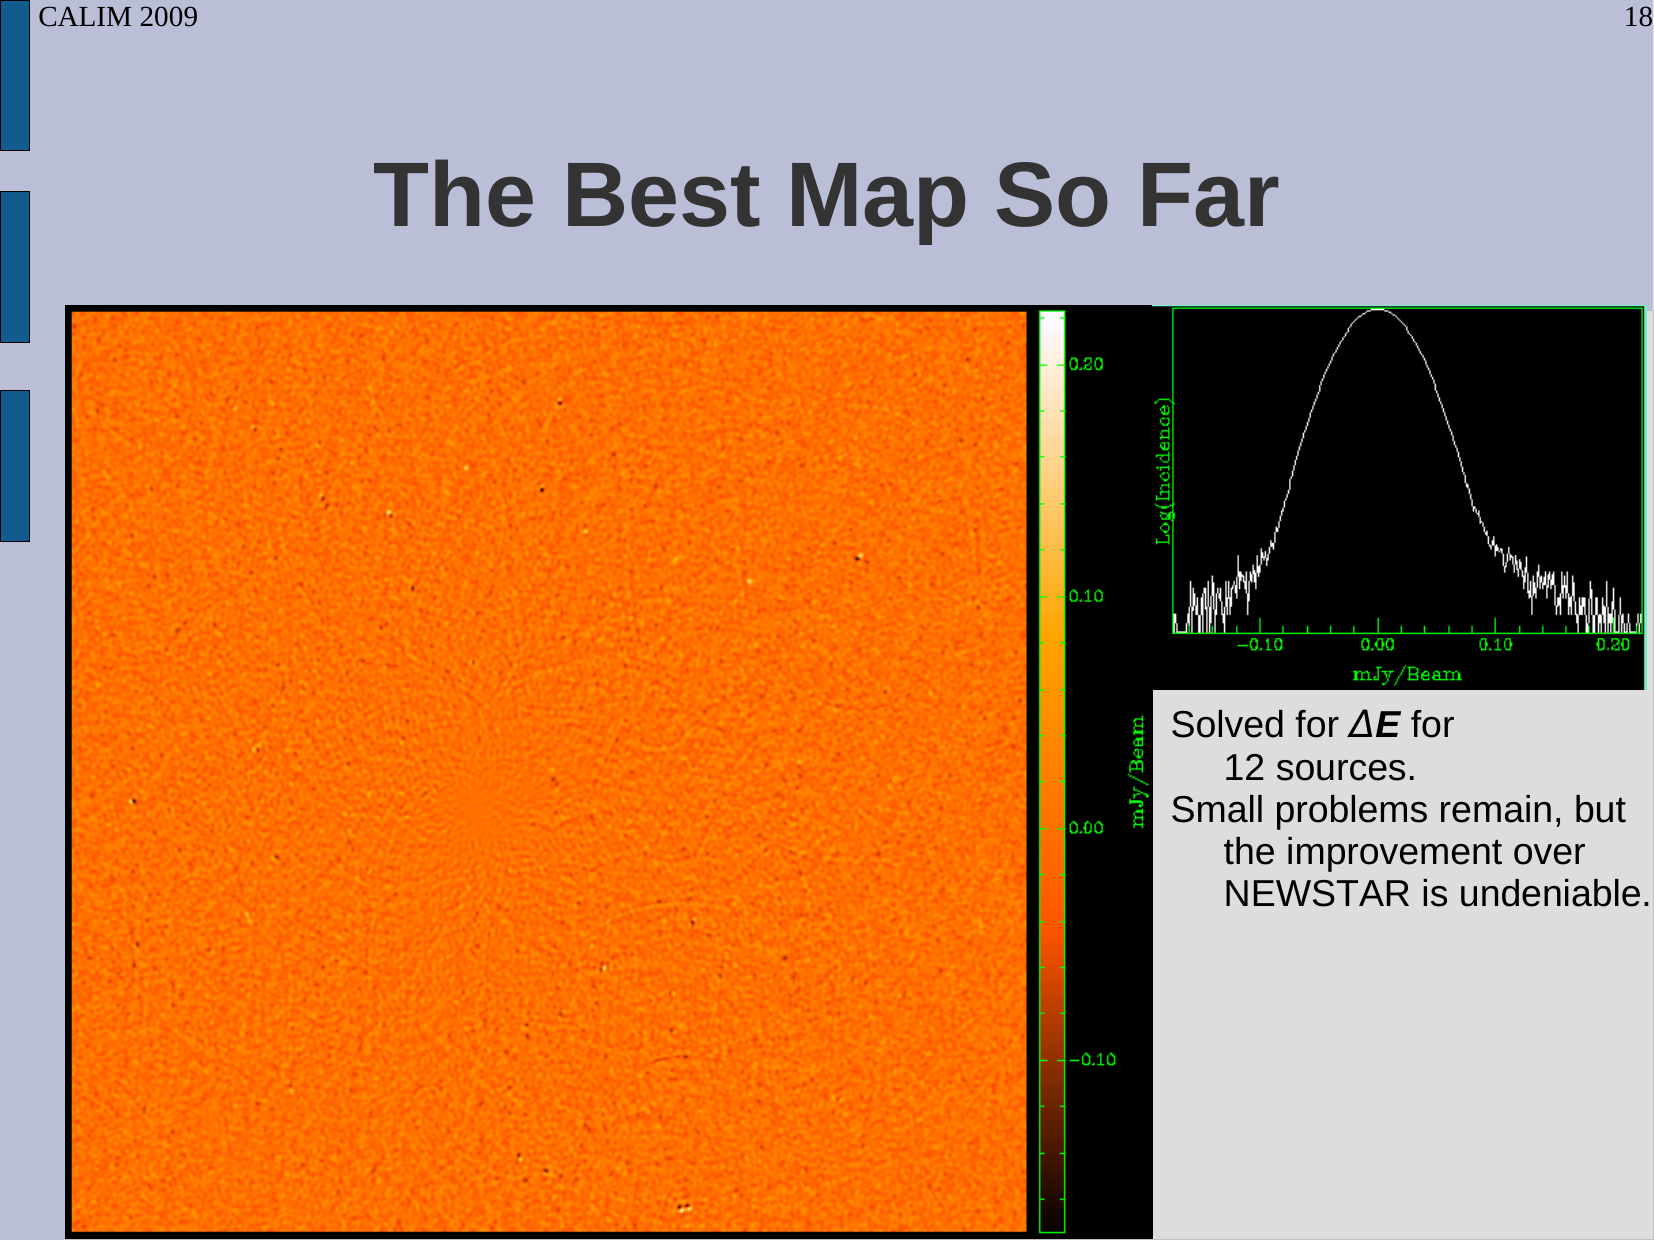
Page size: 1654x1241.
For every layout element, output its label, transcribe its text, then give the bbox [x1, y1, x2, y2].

picture [65, 305, 1647, 1239]
list Solved for ΔE for 12 sources. Small problems remain, but the improvement over NEWSTAR is undeniable. [1152, 703, 1654, 1163]
title The Best Map So Far [121, 91, 1534, 299]
